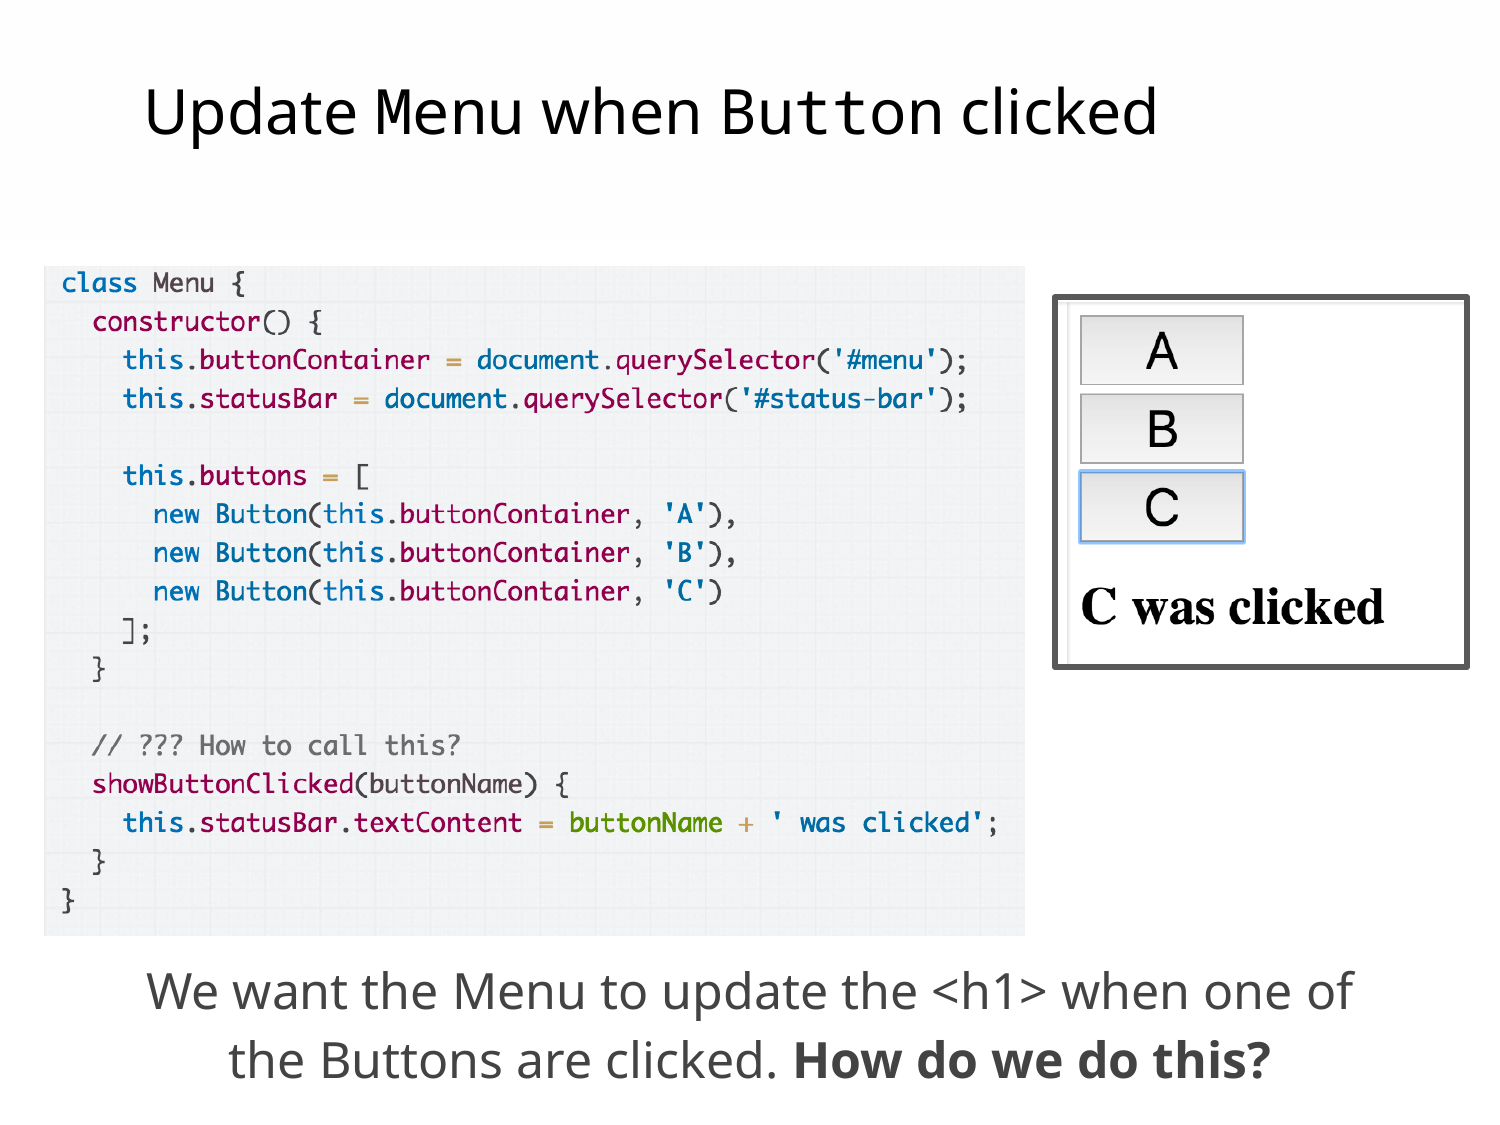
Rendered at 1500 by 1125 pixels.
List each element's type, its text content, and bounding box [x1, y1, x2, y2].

list We want the Menu to update the <h1> when one of the Buttons are clicked. How do we do this? [128, 935, 1372, 1061]
picture [1057, 300, 1464, 664]
title Update Menu when Button clicked [128, 56, 1372, 183]
picture [44, 266, 1025, 936]
